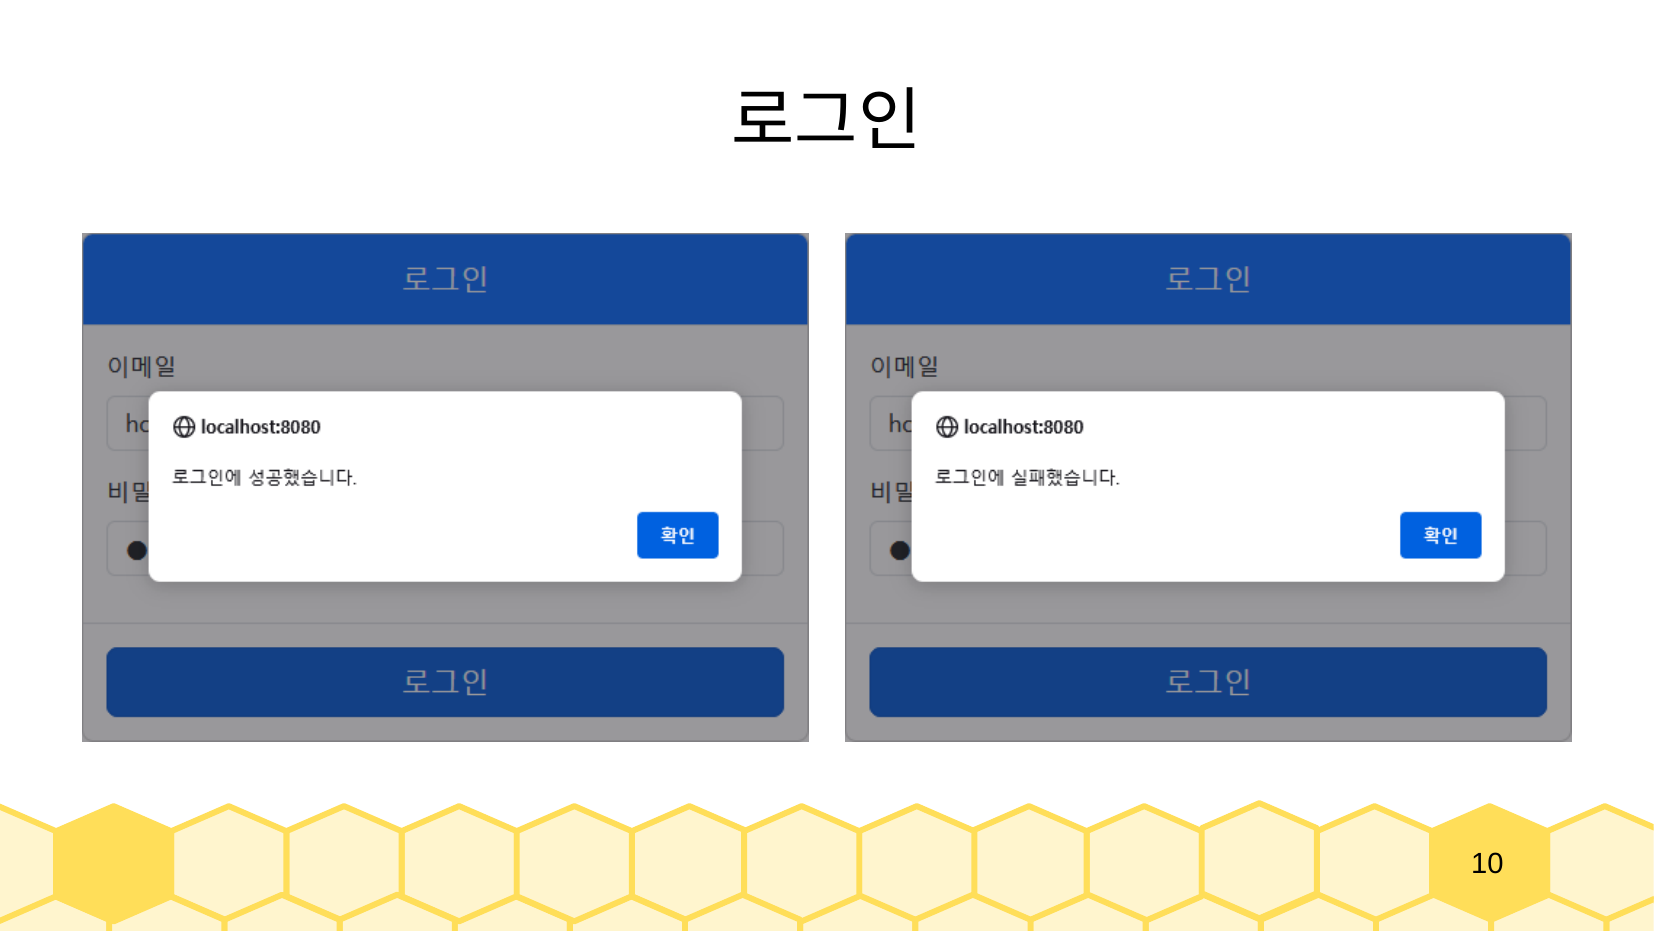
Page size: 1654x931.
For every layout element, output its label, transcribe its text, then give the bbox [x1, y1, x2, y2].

title 로그인 [82, 37, 1571, 193]
picture [845, 233, 1572, 742]
picture [82, 233, 809, 742]
